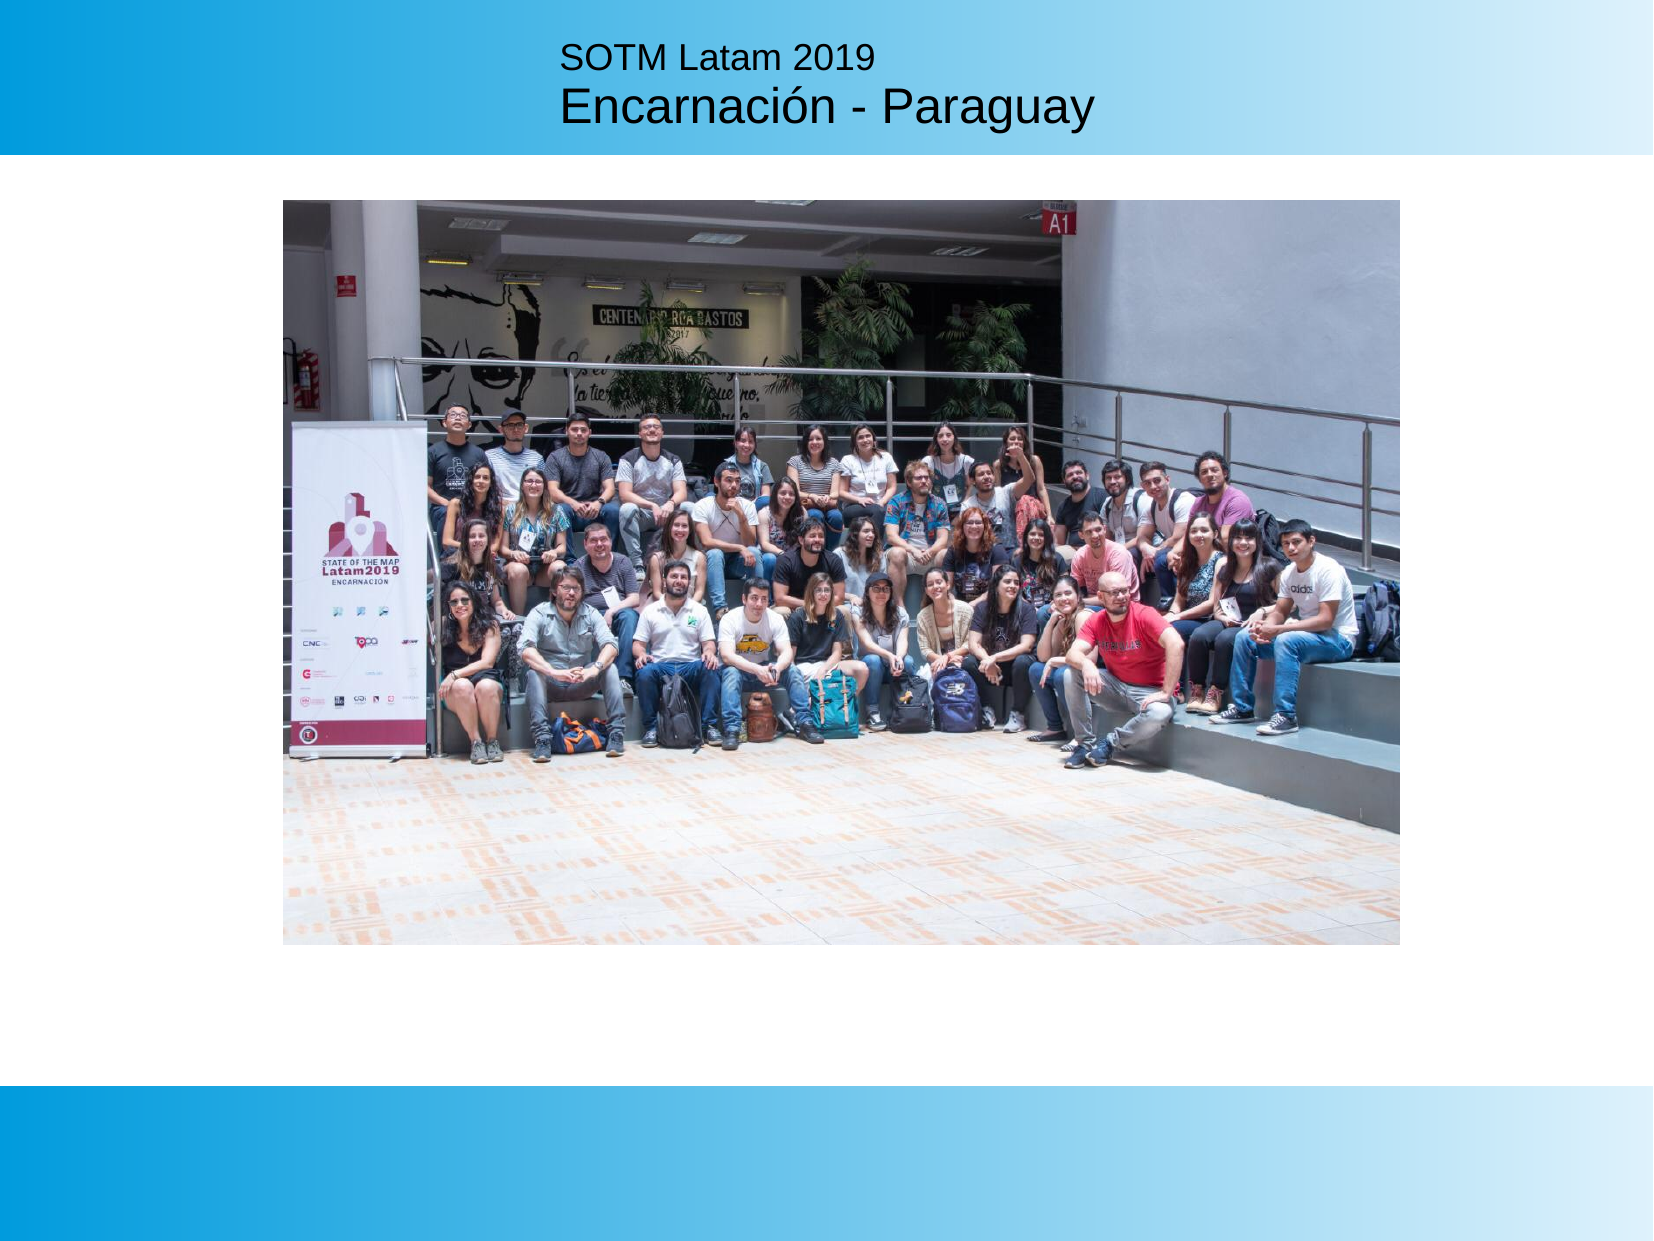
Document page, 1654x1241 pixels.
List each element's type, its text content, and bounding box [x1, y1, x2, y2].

text_box SOTM Latam 2019 Encarnación - Paraguay [544, 29, 1111, 142]
picture [283, 200, 1400, 945]
